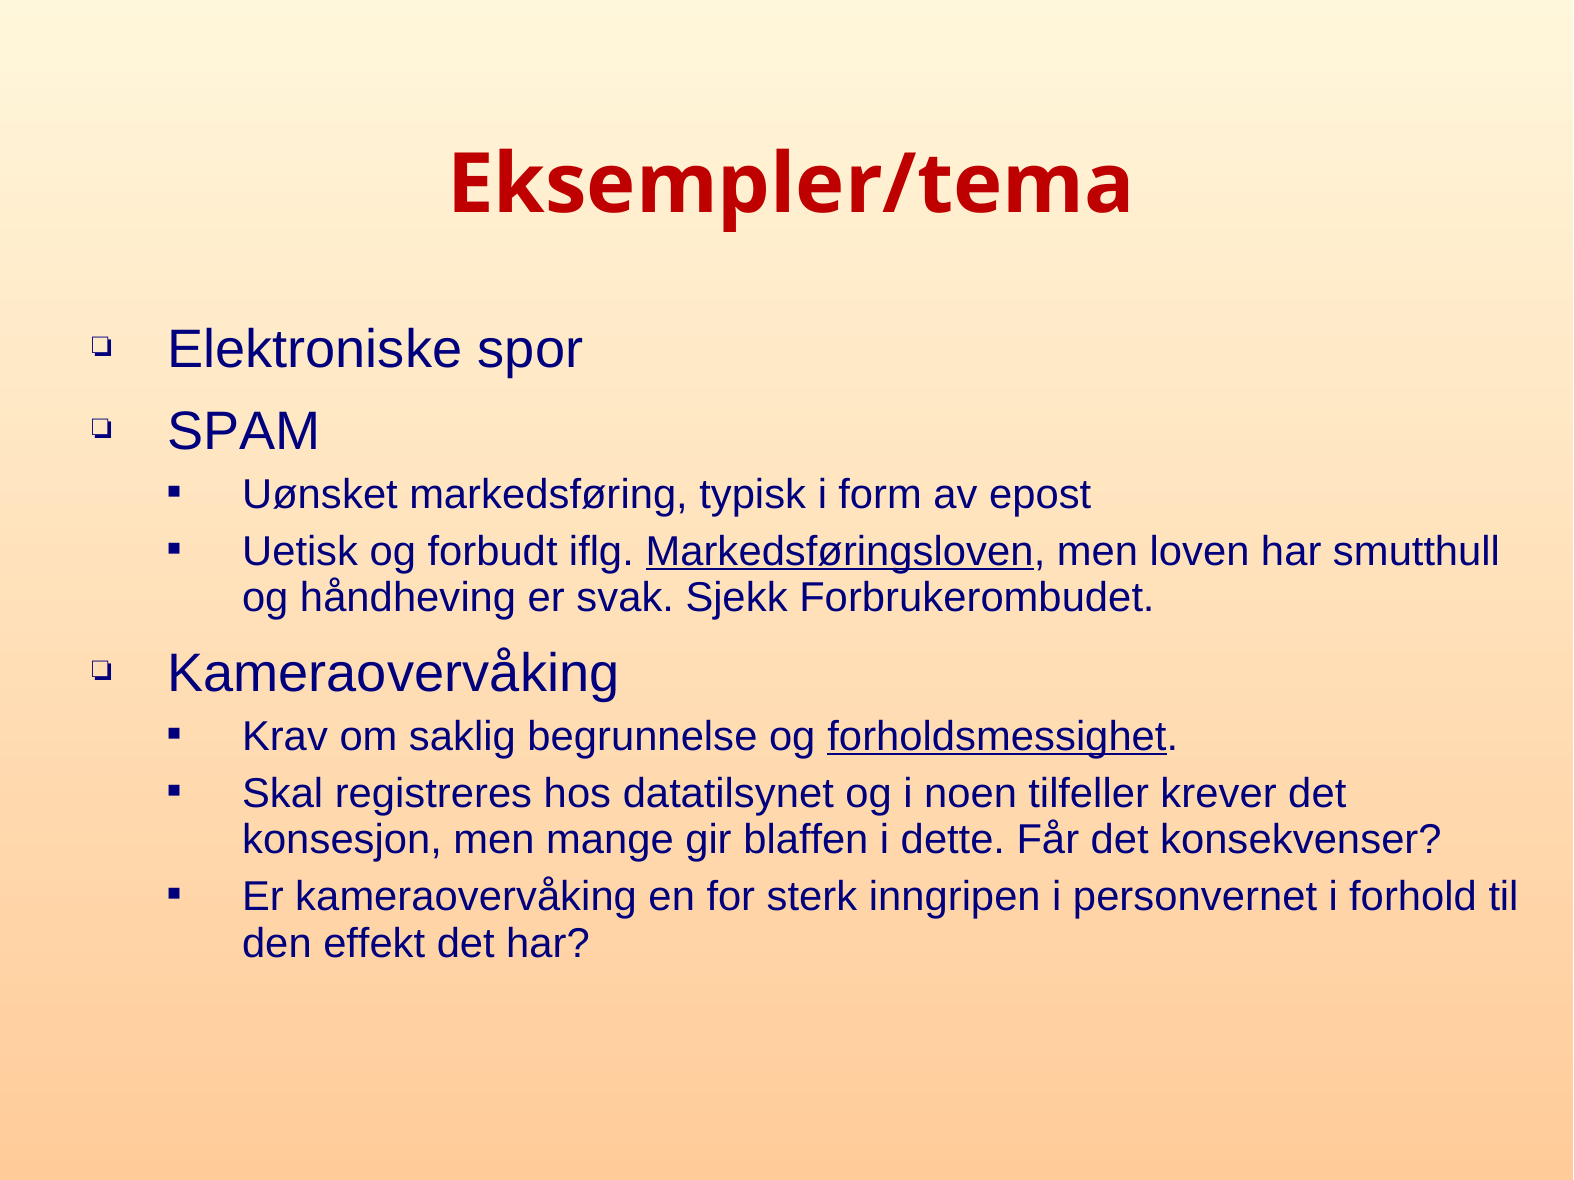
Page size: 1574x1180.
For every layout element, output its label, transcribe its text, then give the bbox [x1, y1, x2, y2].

title Eksempler/tema [39, 54, 1543, 309]
list Elektroniske spor SPAM Uønsket markedsføring, typisk i form av epost Uetisk og forbudt iflg. Markedsføringsloven, men loven har smutthull og håndheving er svak. Sjekk Forbrukerombudet. Kameraovervåking Krav om saklig begrunnelse og forholdsmessighet. Skal registreres hos datatilsynet og i noen tilfeller krever det konsesjon, men mange gir blaffen i dette. Får det konsekvenser? Er kameraovervåking en for sterk inngripen i personvernet i forhold til den effekt det har? [92, 325, 1546, 1160]
